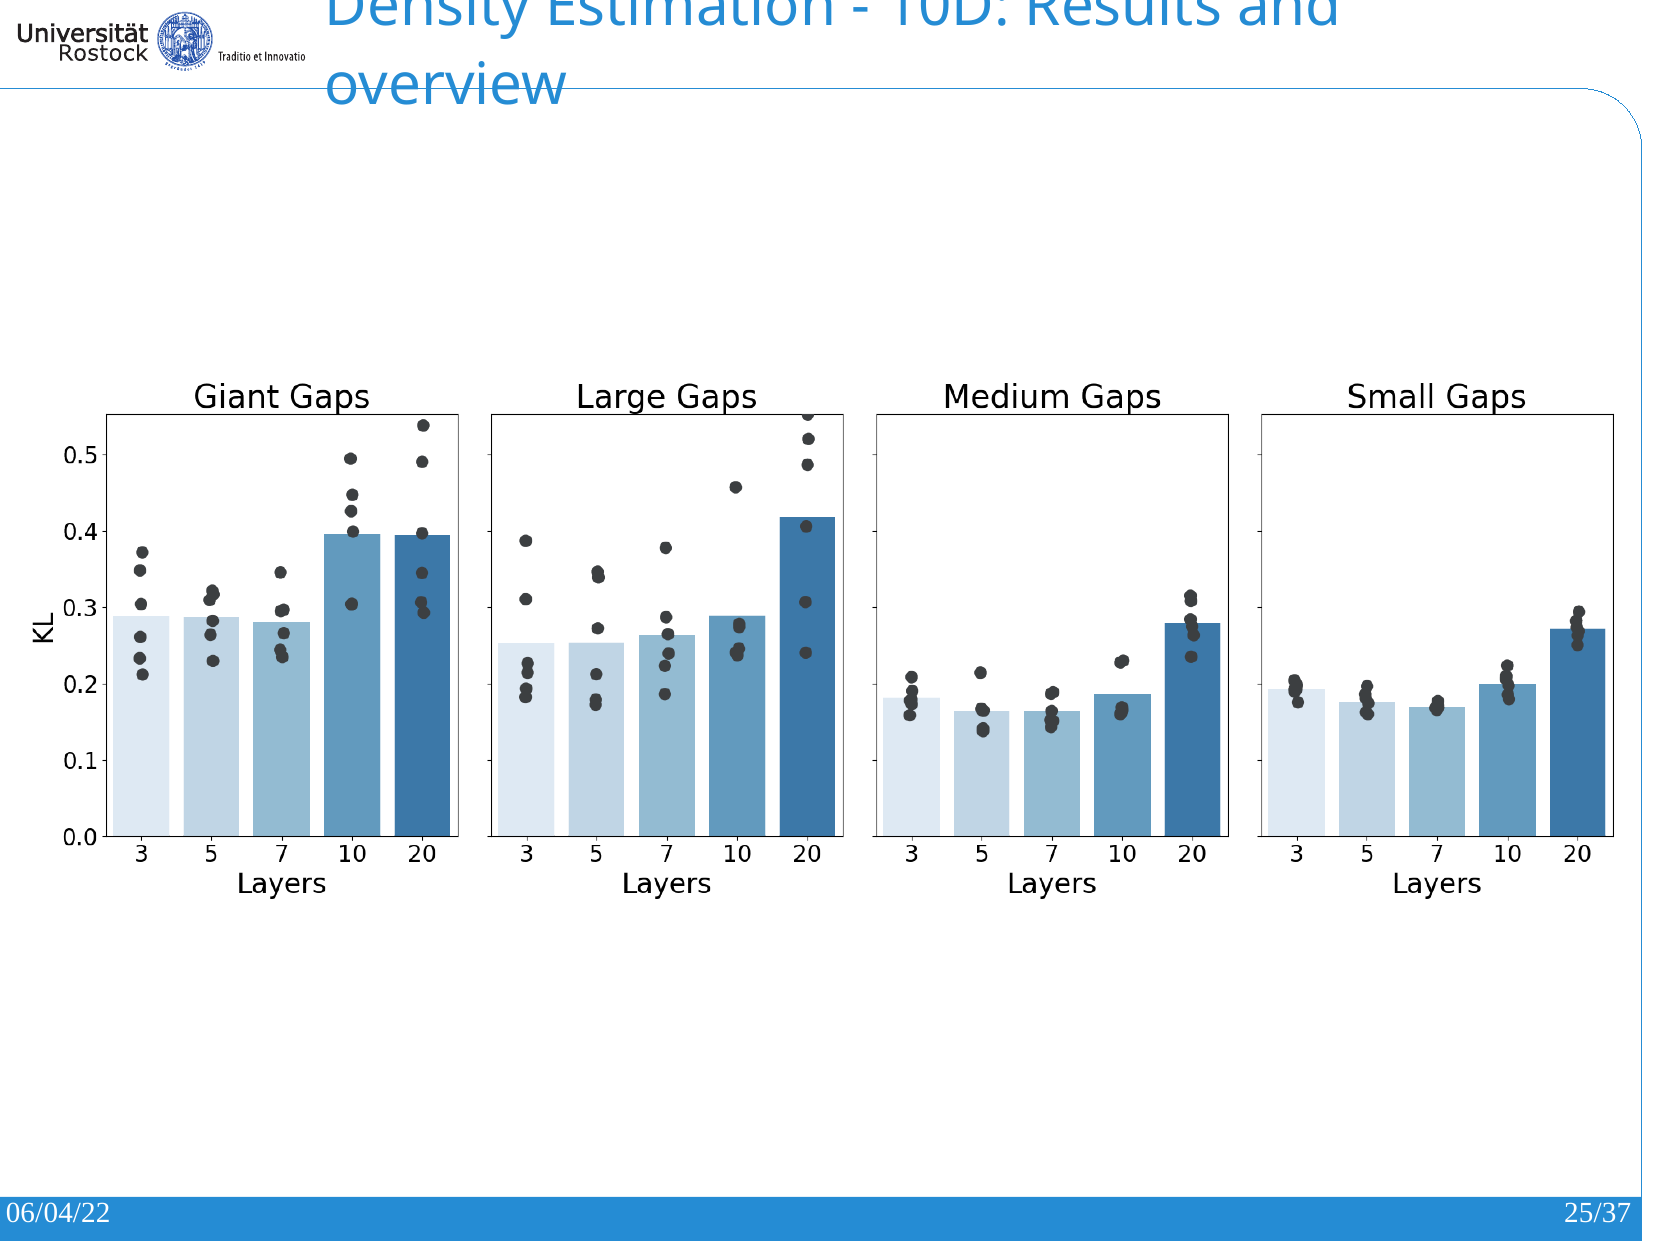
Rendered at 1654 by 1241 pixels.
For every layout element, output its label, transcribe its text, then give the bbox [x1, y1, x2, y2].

title Density Estimation - 10D: Results and overview [324, 8, 1571, 77]
picture [0, 94, 1642, 1187]
